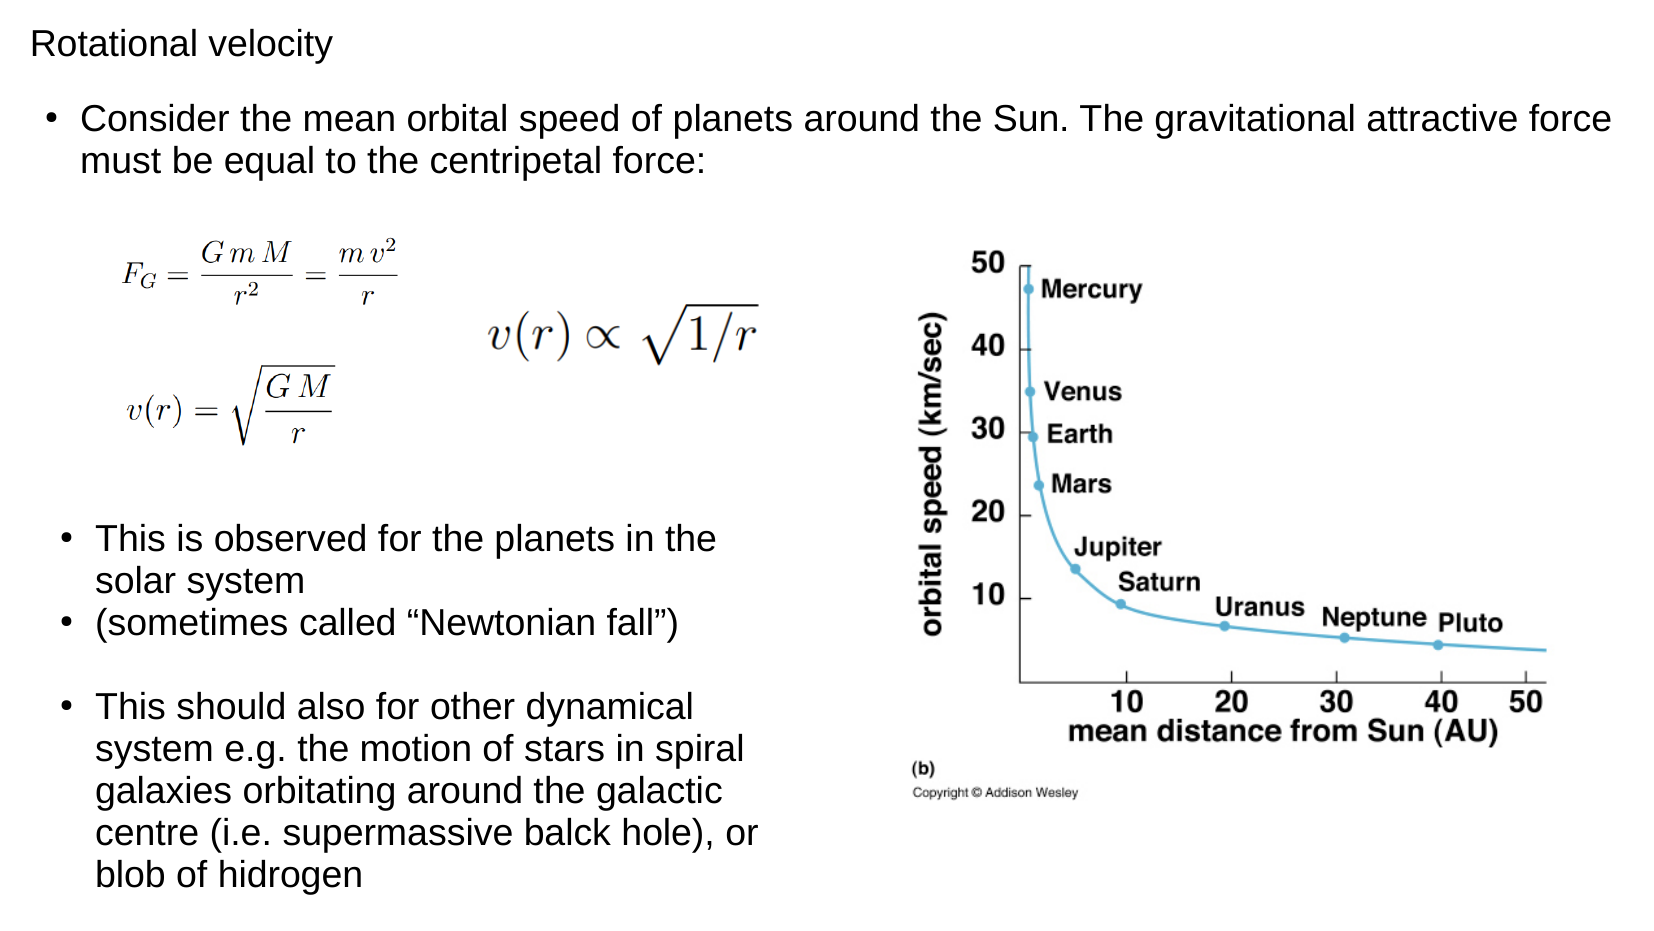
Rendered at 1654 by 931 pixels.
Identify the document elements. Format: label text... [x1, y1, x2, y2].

text_box Rotational velocity [15, 15, 1591, 72]
picture [900, 239, 1561, 811]
text_box This is observed for the planets in the solar system (sometimes called “Newtonian fall”) This should also for other dynamical system e.g. the motion of stars in spiral galaxies orbitating around the galactic centre (i.e. supermassive balck hole), or blob of hidrogen [45, 510, 811, 903]
picture [121, 355, 346, 451]
picture [110, 224, 406, 316]
text_box Consider the mean orbital speed of planets around the Sun. The gravitational attractive force must be equal to the centripetal force: [30, 90, 1636, 231]
picture [480, 252, 766, 395]
